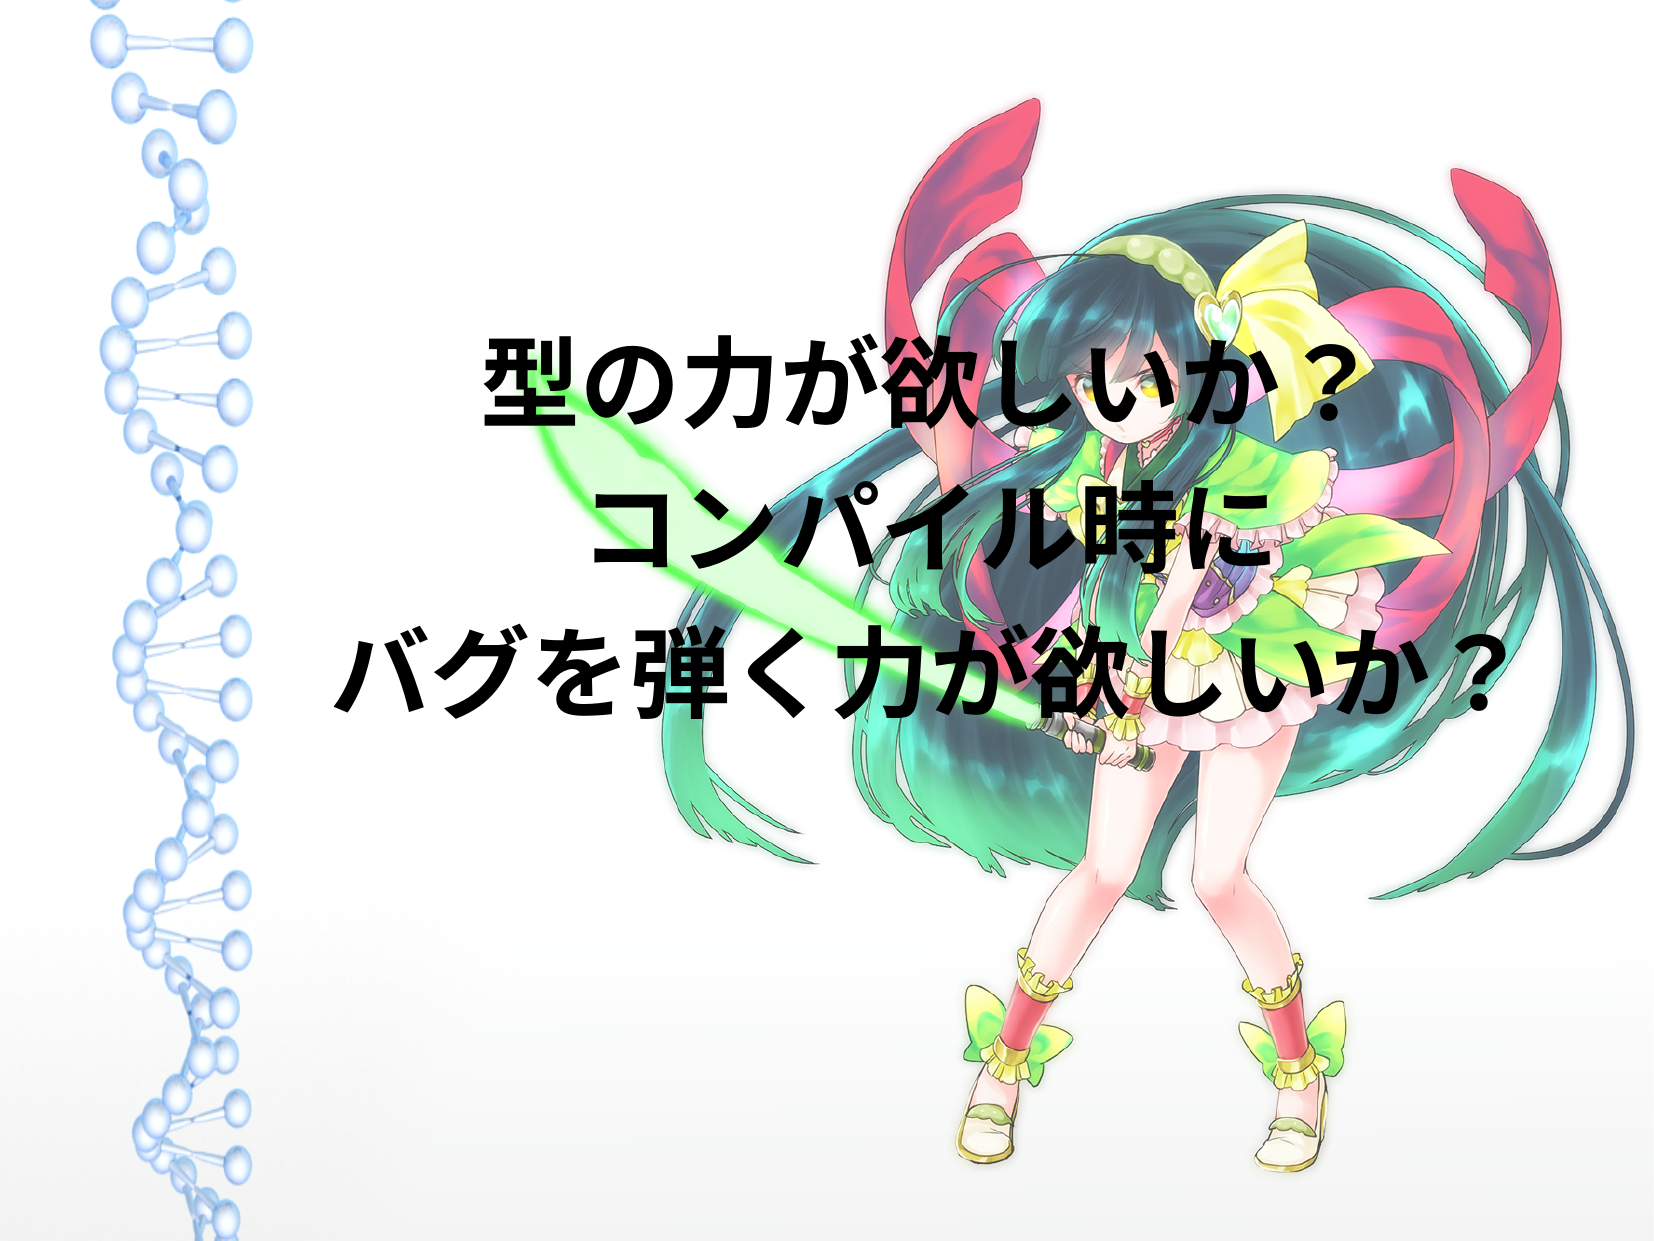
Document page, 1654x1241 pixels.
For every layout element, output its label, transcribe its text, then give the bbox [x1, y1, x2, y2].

subtitle 型の力が欲しいか？ コンパイル時に バグを弾く力が欲しいか？ [265, 47, 1595, 997]
picture [0, 0, 1654, 1241]
